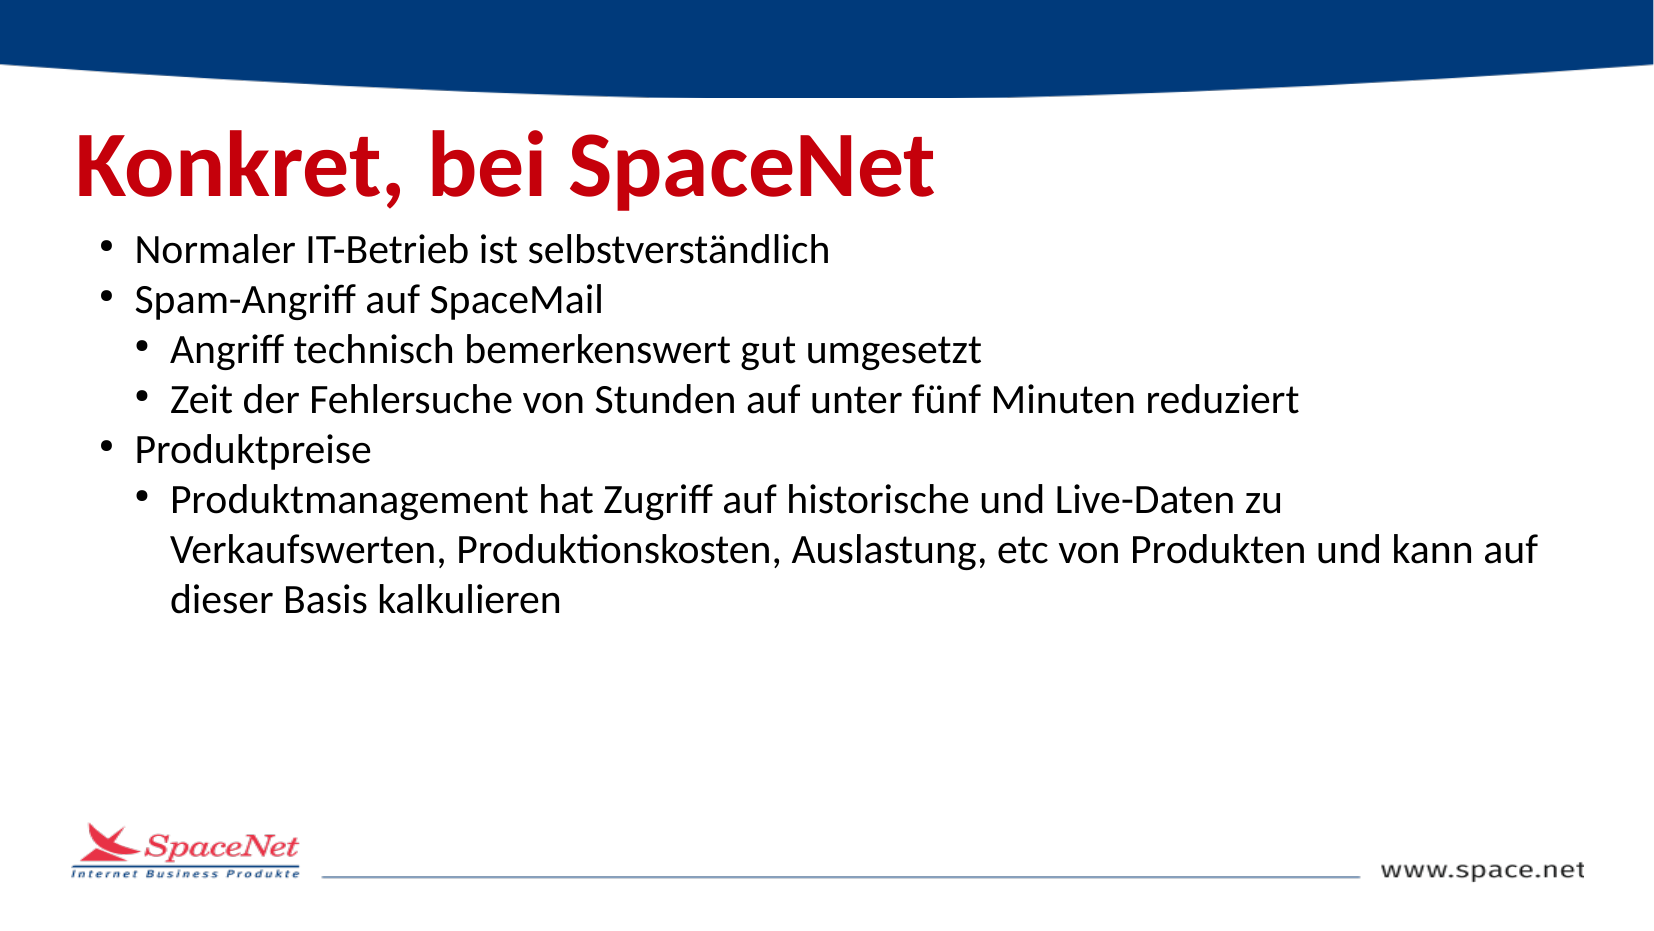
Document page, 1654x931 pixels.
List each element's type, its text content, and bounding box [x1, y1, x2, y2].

text_box Normaler IT-Betrieb ist selbstverständlich Spam-Angriff auf SpaceMail Angriff technisch bemerkenswert gut umgesetzt Zeit der Fehlersuche von Stunden auf unter fünf Minuten reduziert Produktpreise Produktmanagement hat Zugriff auf historische und Live-Daten zu Verkaufswerten, Produktionskosten, Auslastung, etc von Produkten und kann auf dieser Basis kalkulieren [84, 223, 1583, 630]
text_box Konkret, bei SpaceNet [60, 95, 1583, 223]
